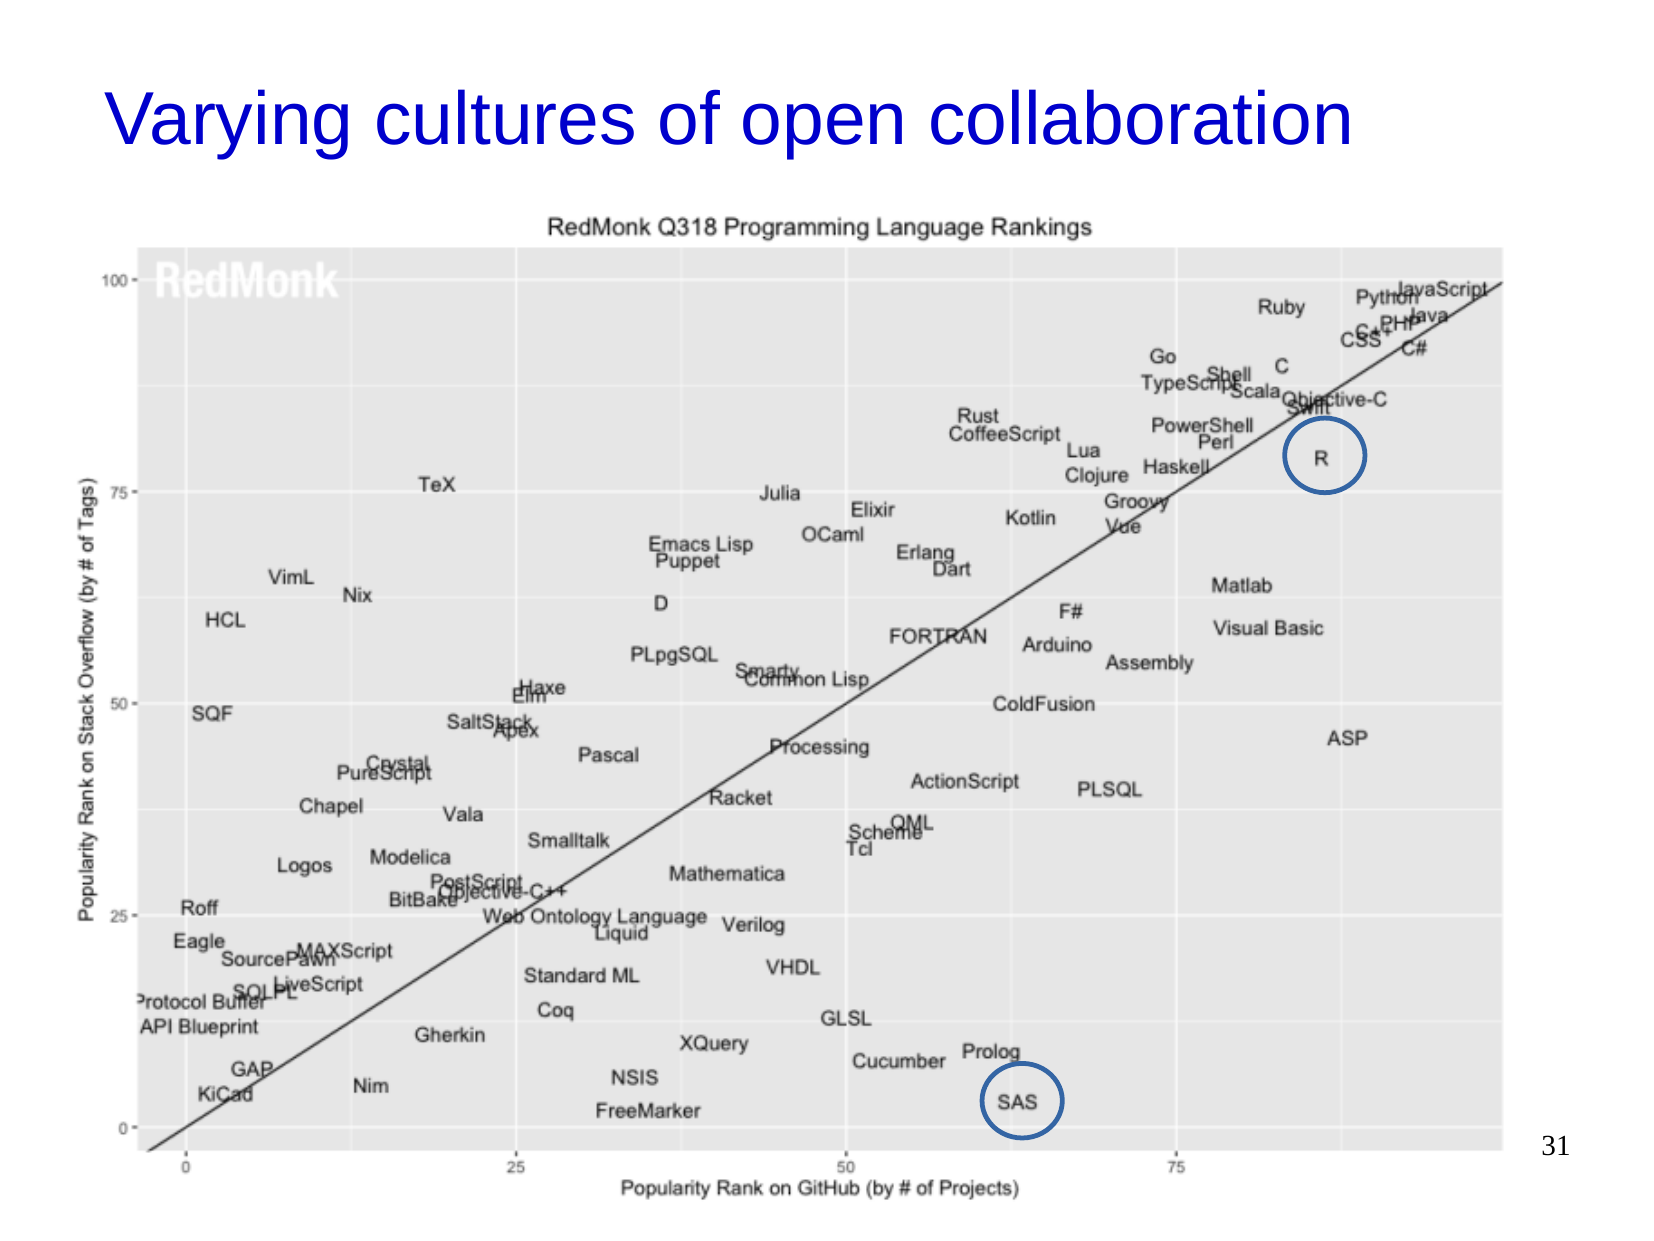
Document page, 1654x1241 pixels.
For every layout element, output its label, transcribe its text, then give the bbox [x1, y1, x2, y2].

picture [65, 208, 1513, 1209]
text_box [982, 1063, 1063, 1138]
title Varying cultures of open collaboration [104, 51, 1593, 187]
text_box [1284, 418, 1366, 493]
